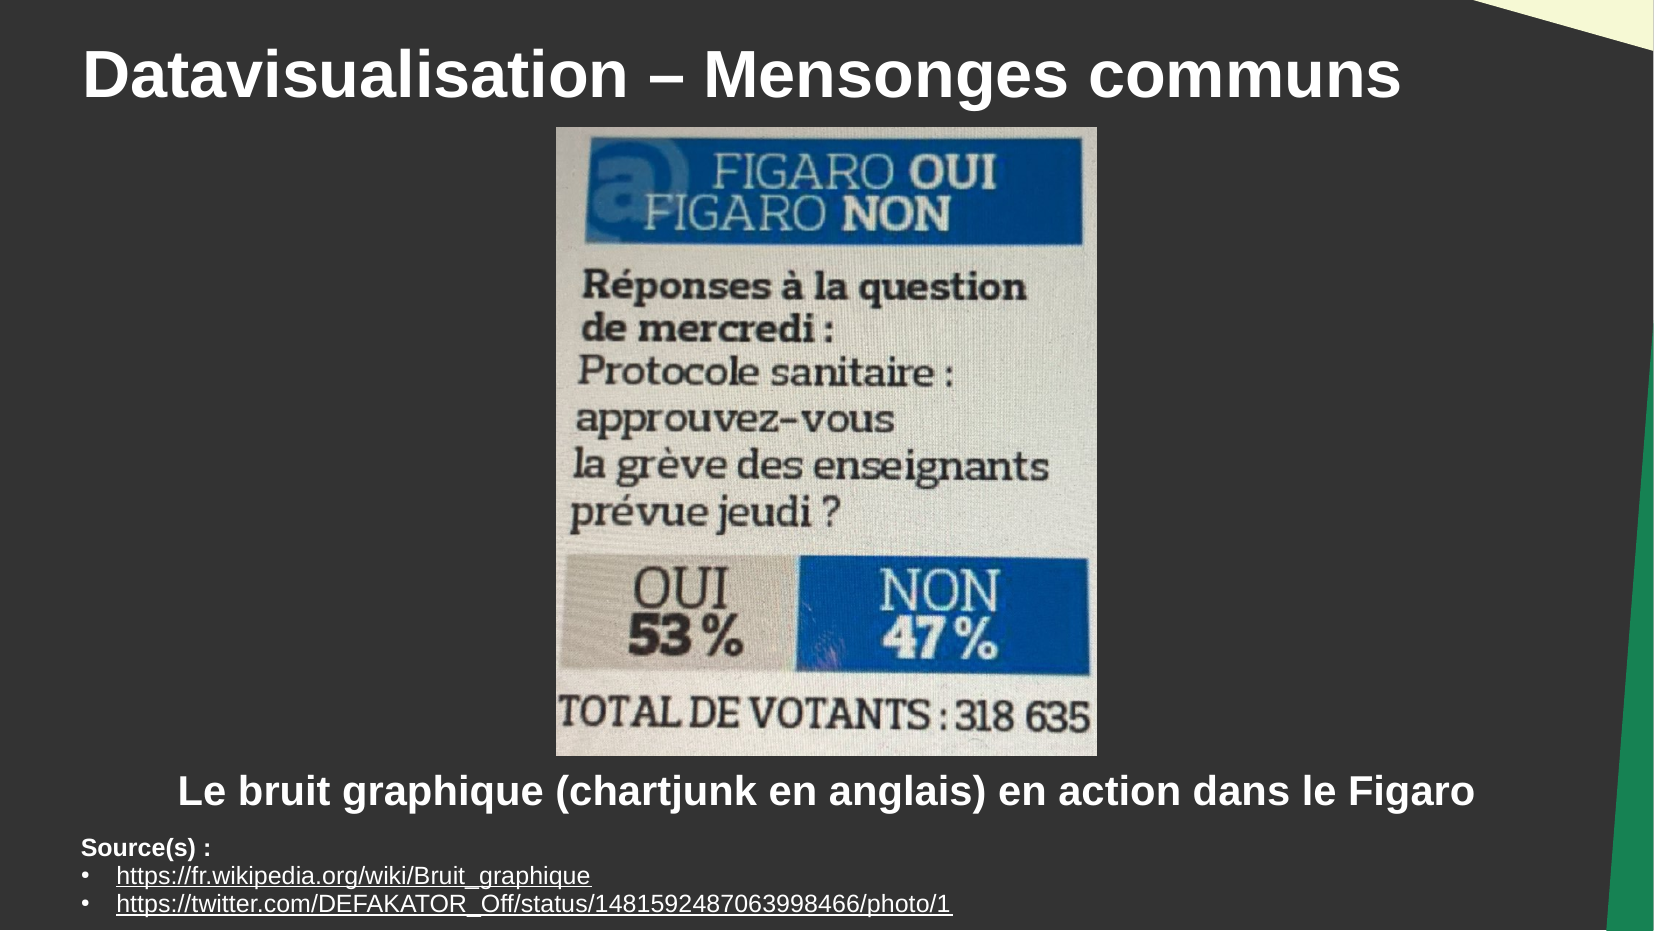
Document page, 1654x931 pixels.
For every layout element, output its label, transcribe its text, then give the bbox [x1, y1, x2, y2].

picture [556, 127, 1097, 756]
text_box [1473, 0, 1654, 52]
text_box [1606, 313, 1654, 931]
title Datavisualisation – Mensonges communs [82, 37, 1571, 122]
title Le bruit graphique (chartjunk en anglais) en action dans le Figaro [31, 767, 1622, 815]
text_box Source(s) : https://fr.wikipedia.org/wiki/Bruit_graphique https://twitter.com/DEFAKATOR_Off/status/1481592487063998466/photo/1 [66, 826, 1483, 931]
